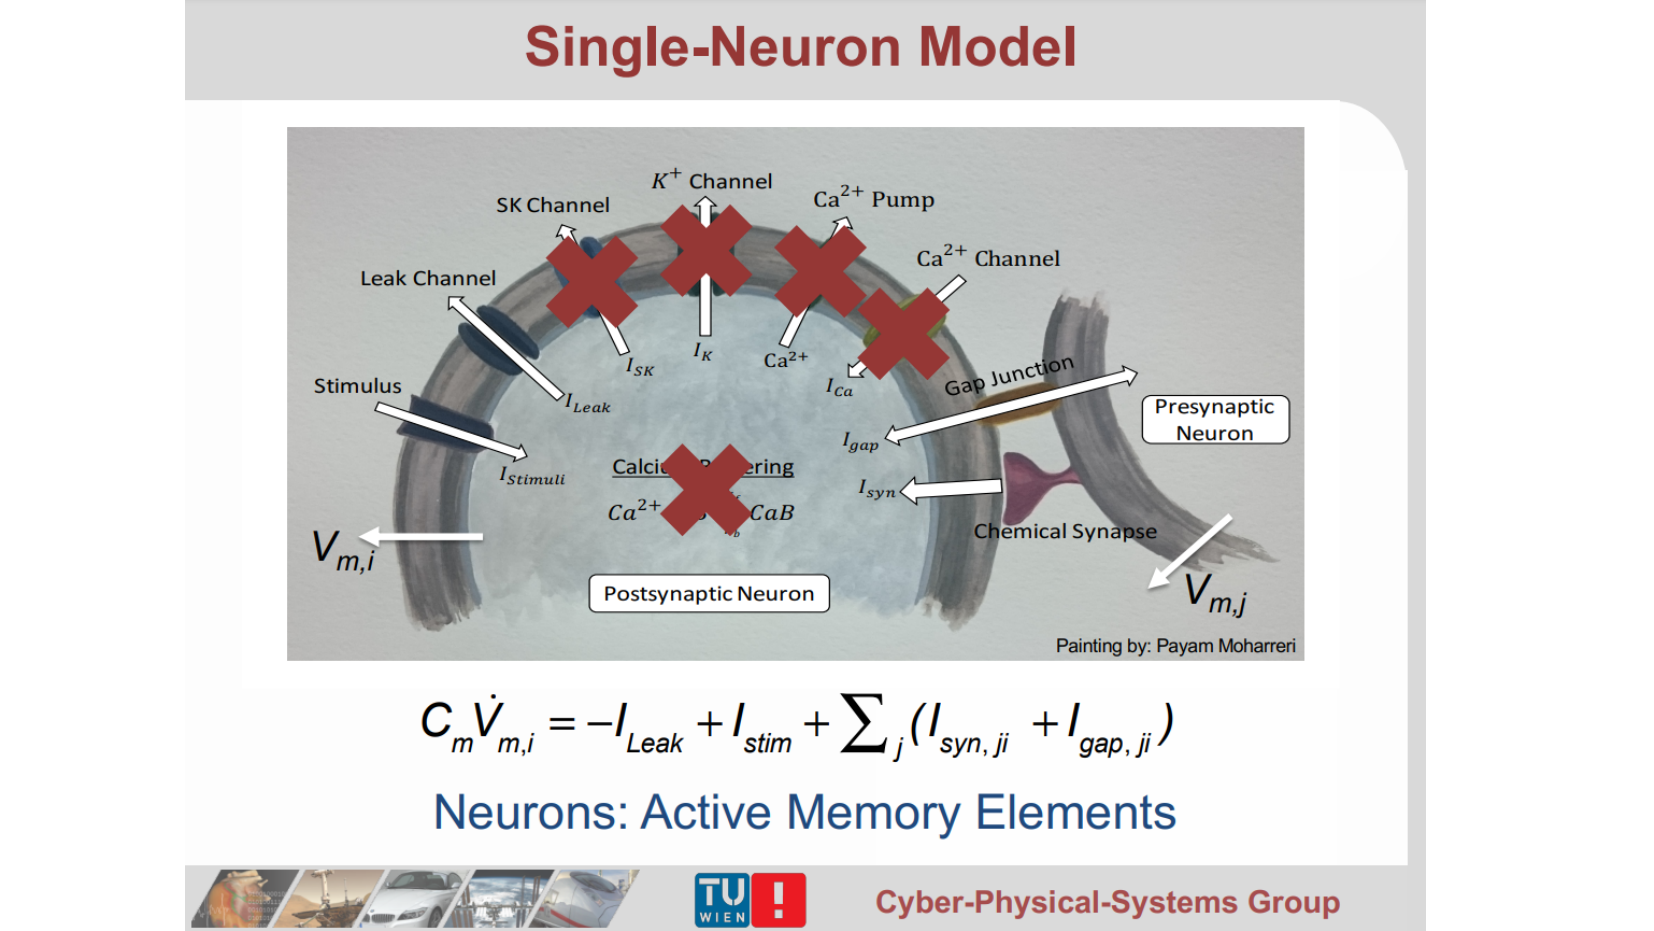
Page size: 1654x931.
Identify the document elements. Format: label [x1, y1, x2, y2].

picture [185, 0, 1426, 931]
